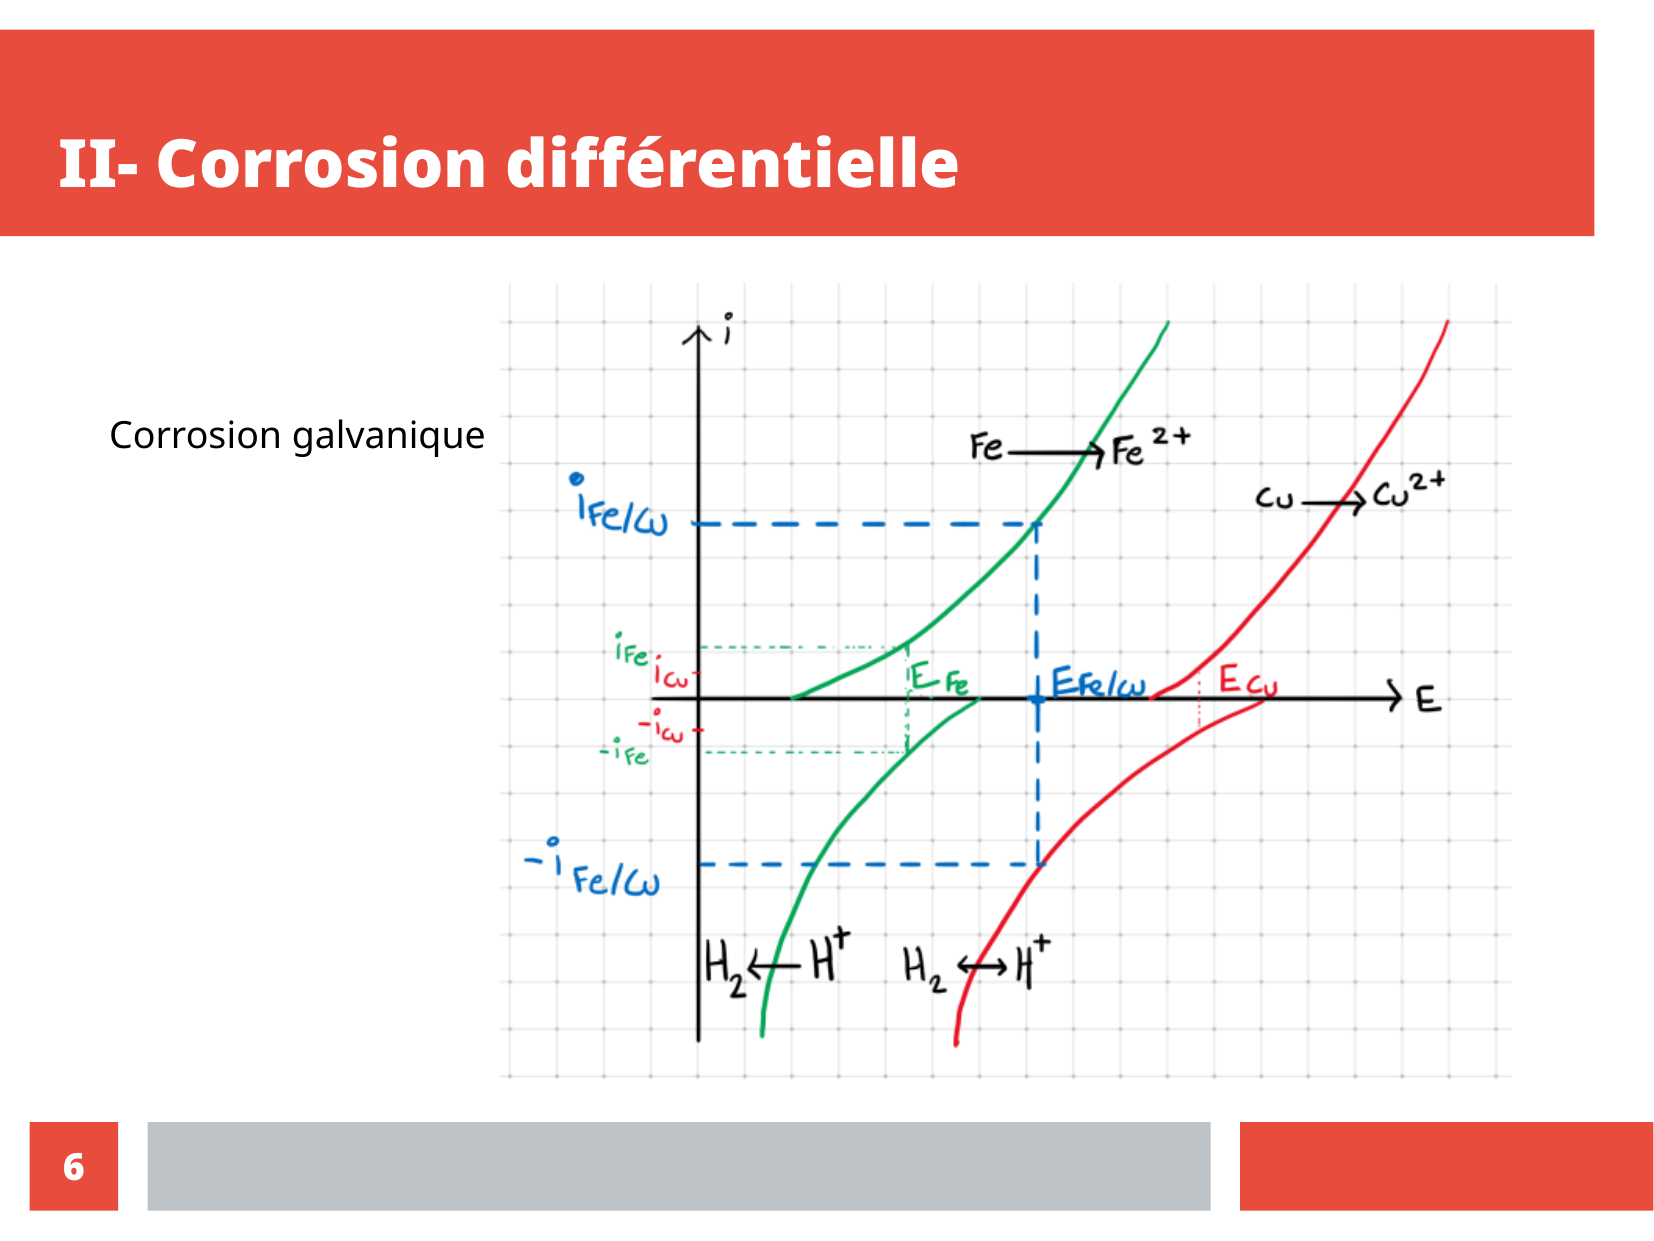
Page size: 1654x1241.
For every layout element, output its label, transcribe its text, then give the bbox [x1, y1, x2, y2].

text_box Corrosion galvanique [94, 401, 522, 460]
picture [500, 283, 1512, 1079]
title II- Corrosion différentielle [59, 59, 1595, 207]
